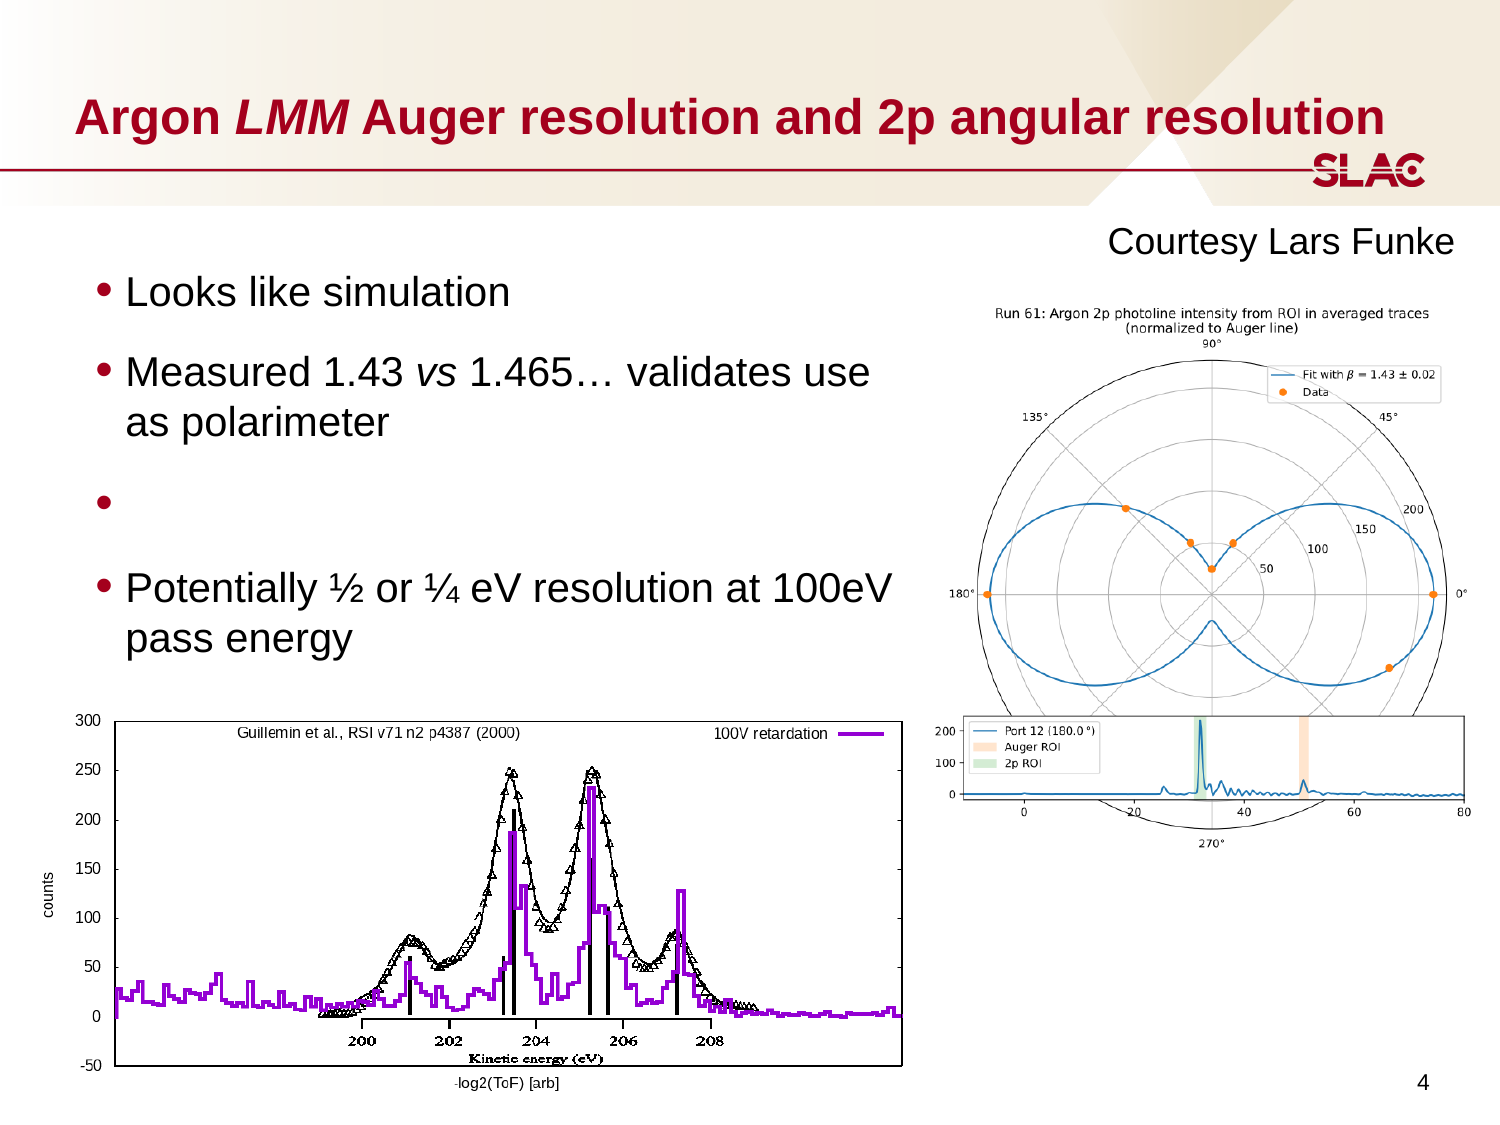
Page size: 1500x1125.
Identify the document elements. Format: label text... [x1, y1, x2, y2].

list Looks like simulation Measured 1.43 vs 1.465… validates use as polarimeter Potentially ½ or ¼ eV resolution at 100eV pass energy [48, 264, 901, 705]
text_box Courtesy Lars Funke [1092, 213, 1471, 271]
picture [930, 299, 1486, 856]
picture [30, 705, 916, 1095]
slide_number 9 [1405, 1036, 1458, 1125]
picture [0, 0, 1500, 206]
title Argon LMM Auger resolution and 2p angular resolution [74, 21, 1404, 145]
